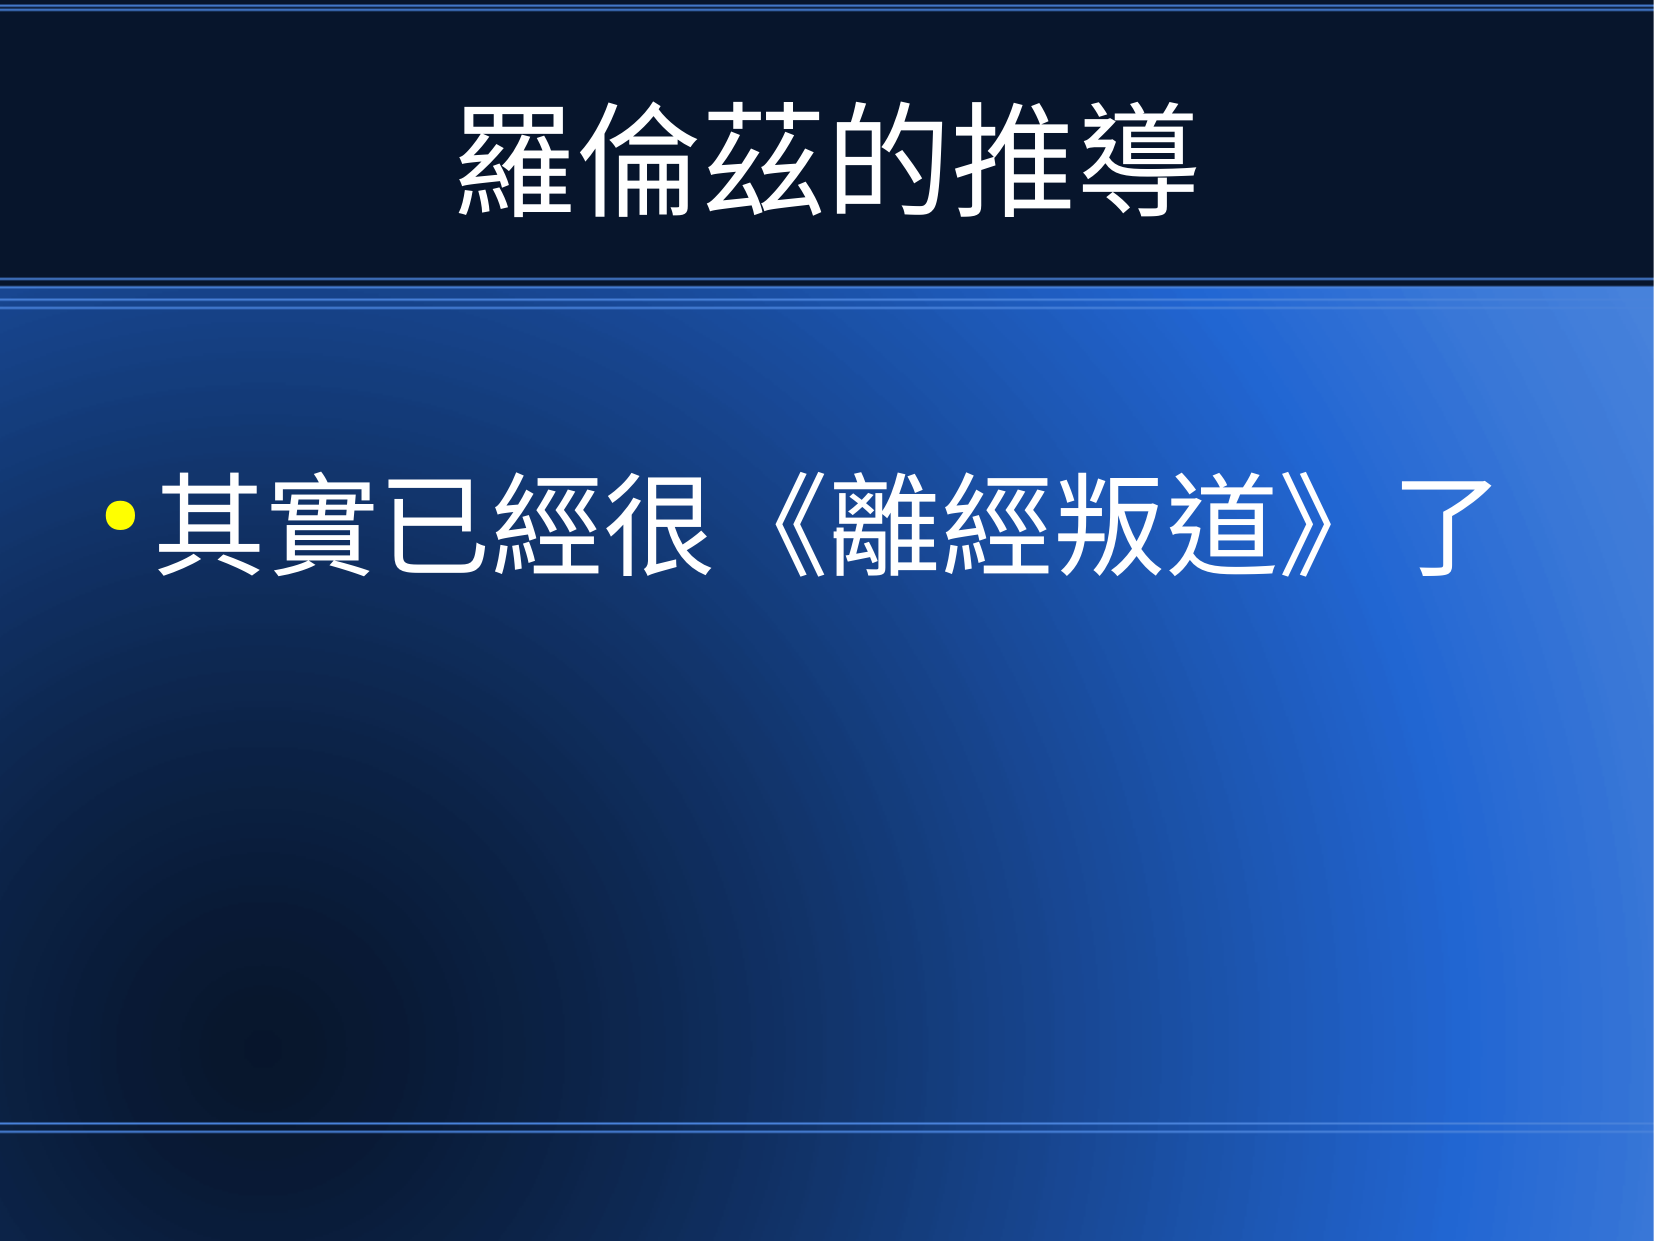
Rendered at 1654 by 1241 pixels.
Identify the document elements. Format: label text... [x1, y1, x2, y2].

title 羅倫茲的推導 [82, 49, 1571, 257]
list 其實已經很《離經叛道》了 [82, 355, 1571, 1241]
picture [0, 0, 1654, 1241]
